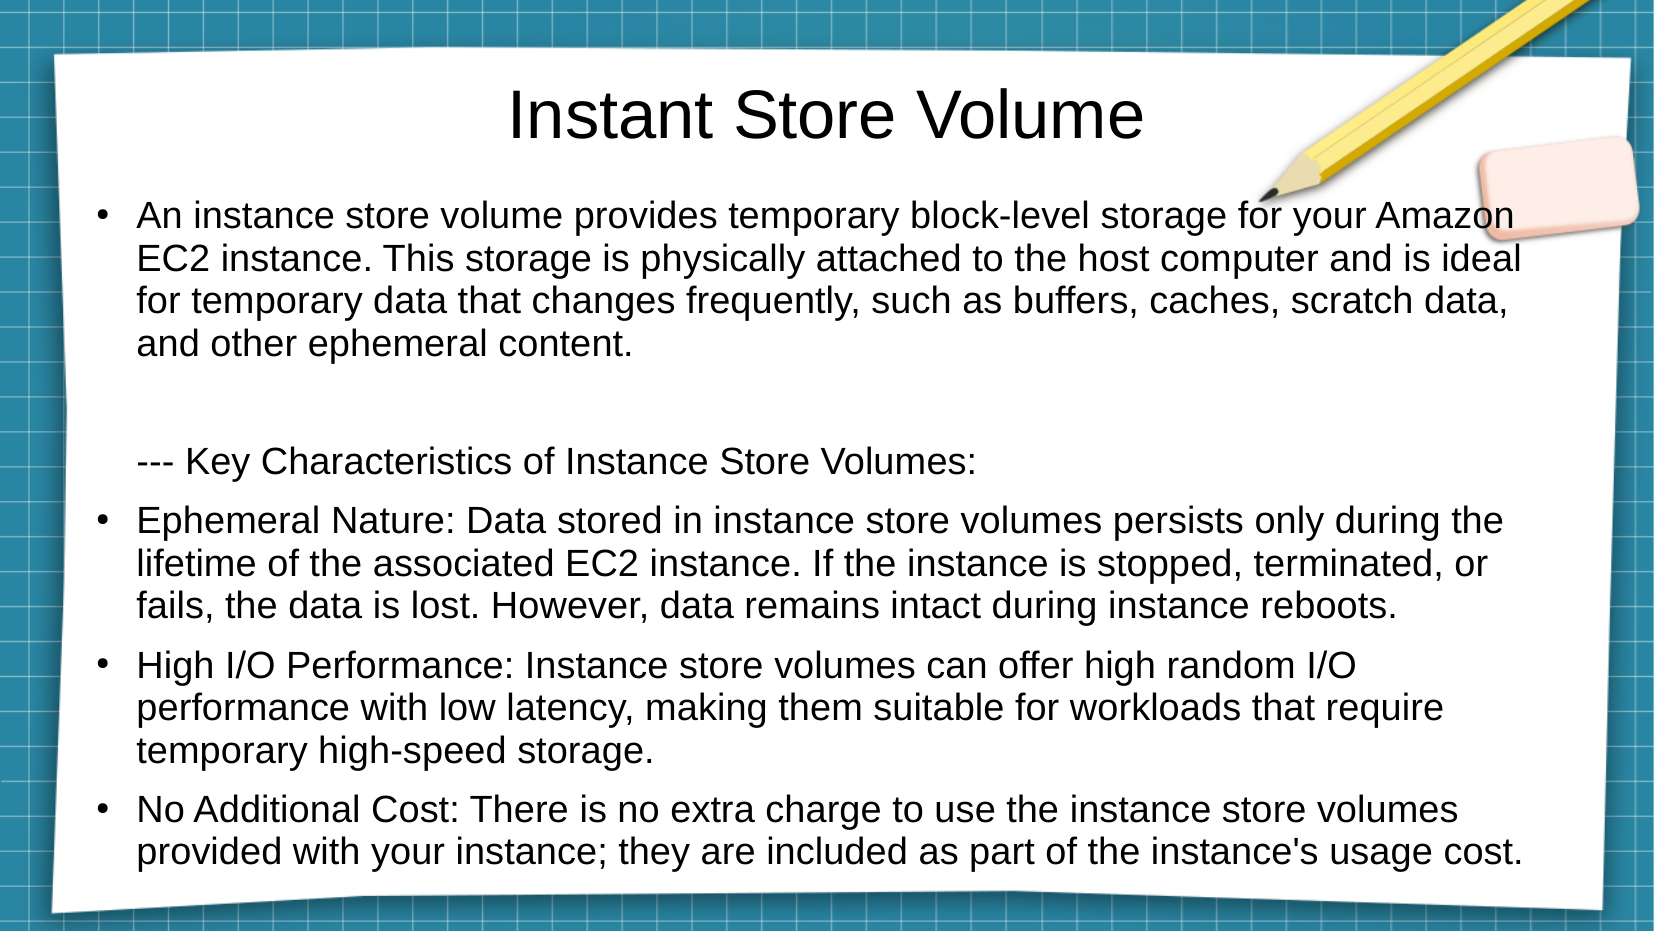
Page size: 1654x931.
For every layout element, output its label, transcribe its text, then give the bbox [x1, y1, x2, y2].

title Instant Store Volume [82, 37, 1571, 193]
list An instance store volume provides temporary block-level storage for your Amazon EC2 instance. This storage is physically attached to the host computer and is ideal for temporary data that changes frequently, such as buffers, caches, scratch data, and other ephemeral content. --- Key Characteristics of Instance Store Volumes: Ephemeral Nature: Data stored in instance store volumes persists only during the lifetime of the associated EC2 instance. If the instance is stopped, terminated, or fails, the data is lost. However, data remains intact during instance reboots. High I/O Performance: Instance store volumes can offer high random I/O performance with low latency, making them suitable for workloads that require temporary high-speed storage. No Additional Cost: There is no extra charge to use the instance store volumes provided with your instance; they are included as part of the instance's usage cost. [82, 193, 1571, 889]
picture [0, 0, 1654, 931]
